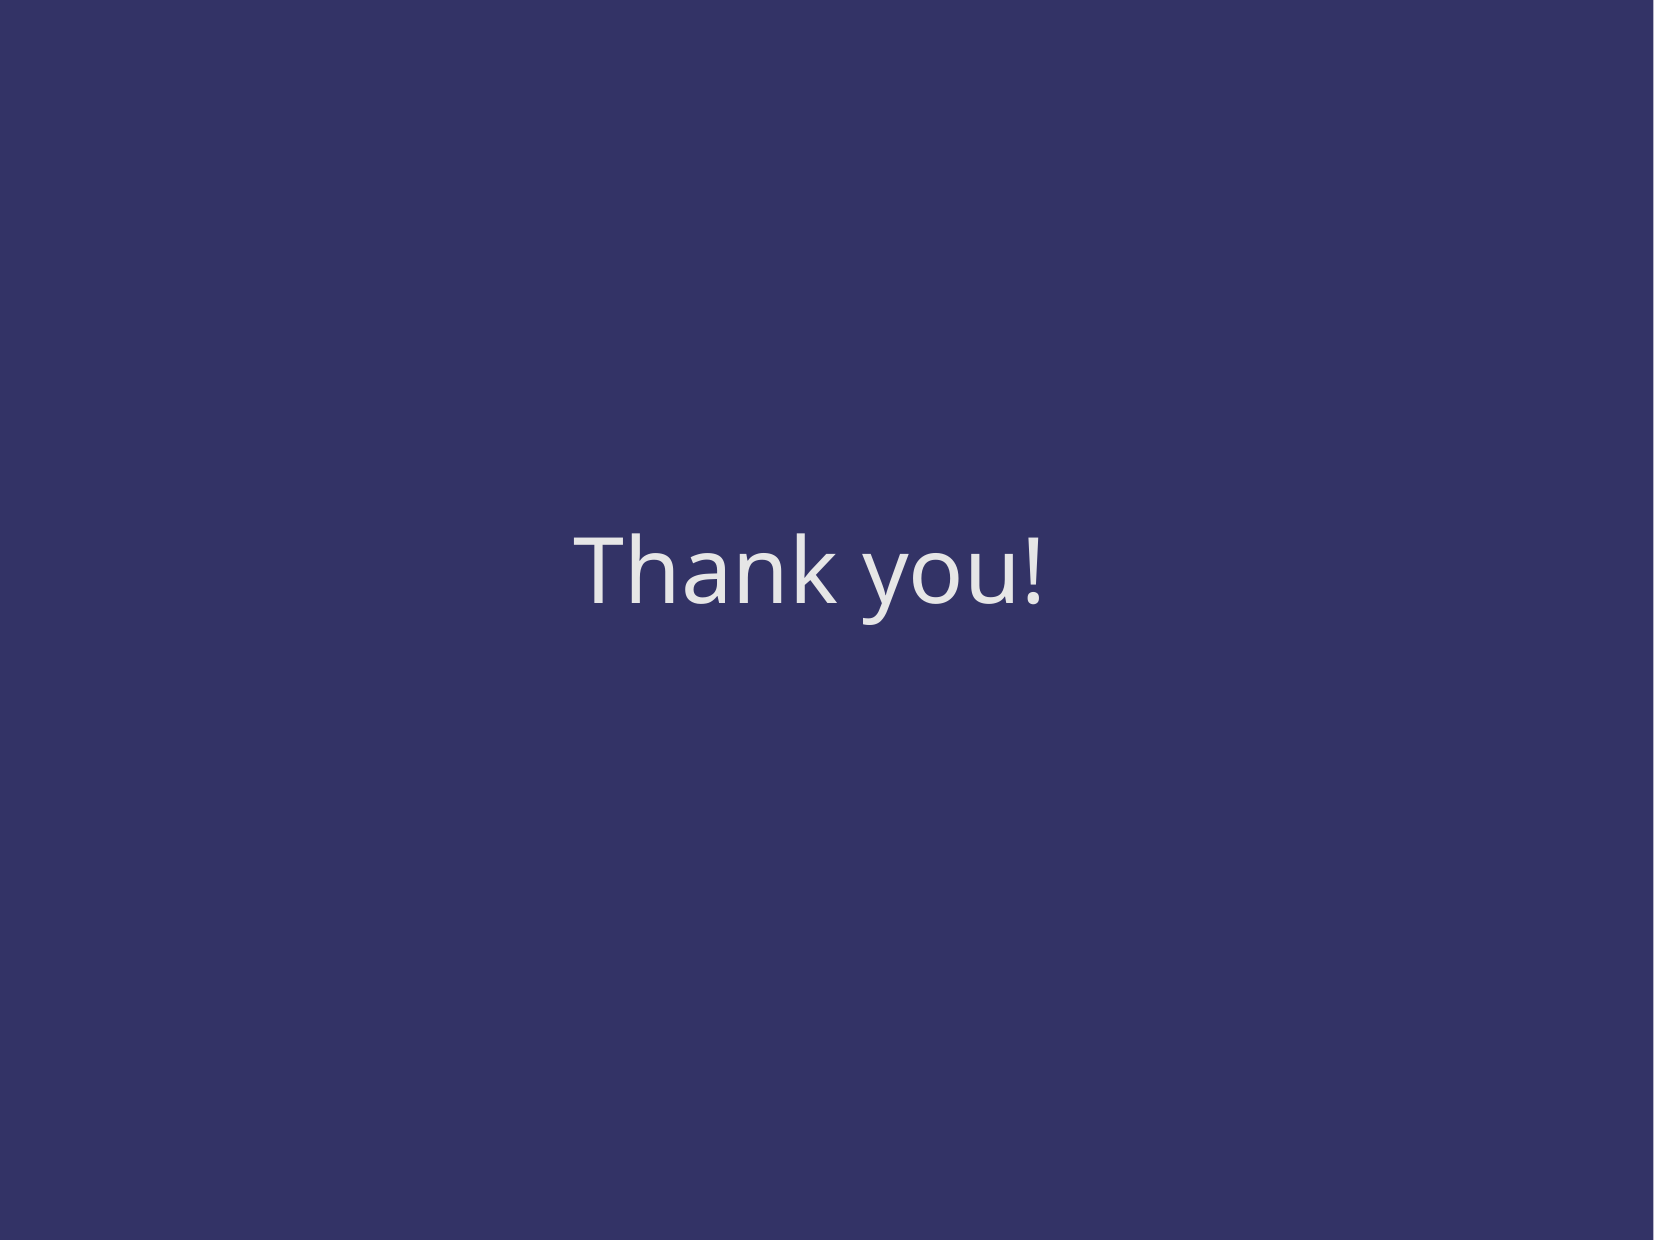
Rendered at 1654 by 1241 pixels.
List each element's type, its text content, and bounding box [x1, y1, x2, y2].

title Thank you! [30, 465, 1591, 673]
